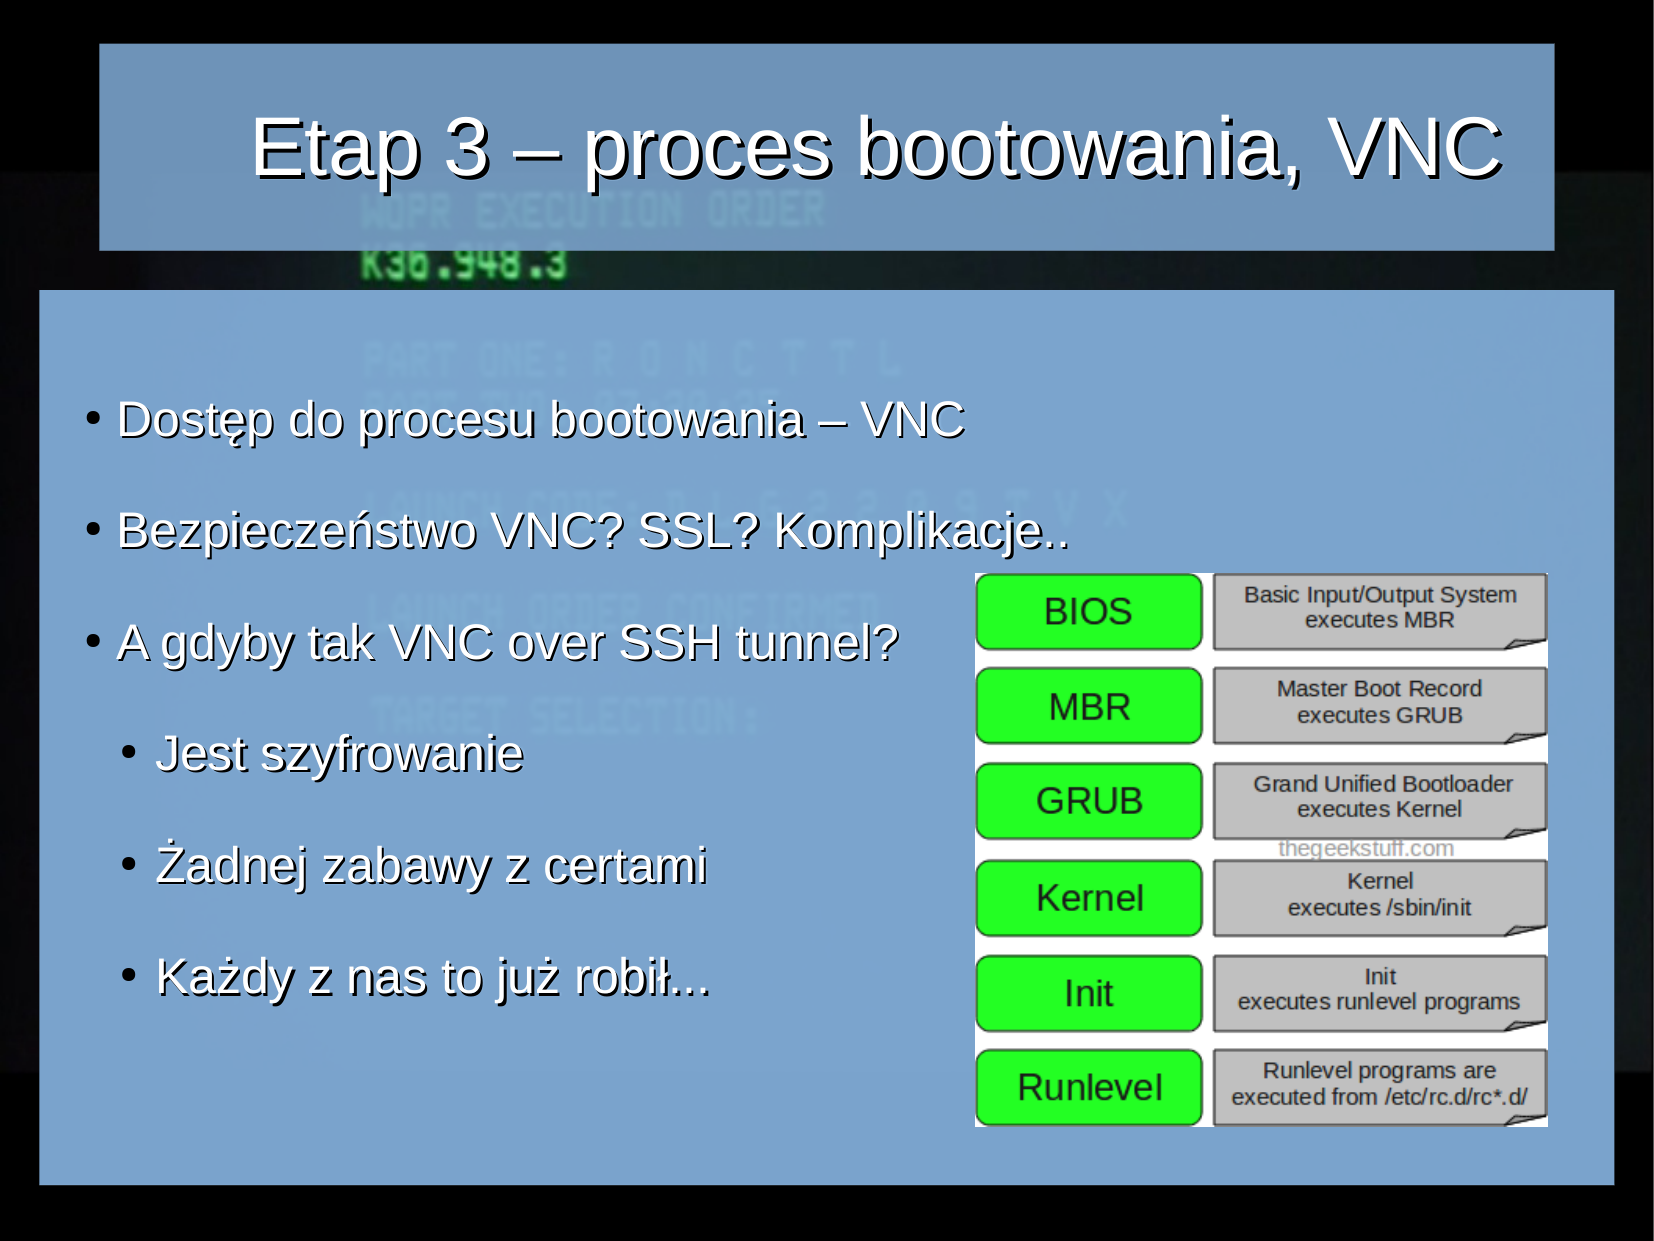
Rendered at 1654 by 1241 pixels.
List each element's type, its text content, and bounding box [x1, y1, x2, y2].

title Etap 3 – proces bootowania, VNC [99, 43, 1555, 251]
picture [0, 0, 1654, 1241]
text_box Dostęp do procesu bootowania – VNC Bezpieczeństwo VNC? SSL? Komplikacje.. A gdyby tak VNC over SSH tunnel? Jest szyfrowanie Żadnej zabawy z certami Każdy z nas to już robił... [39, 290, 1615, 1186]
